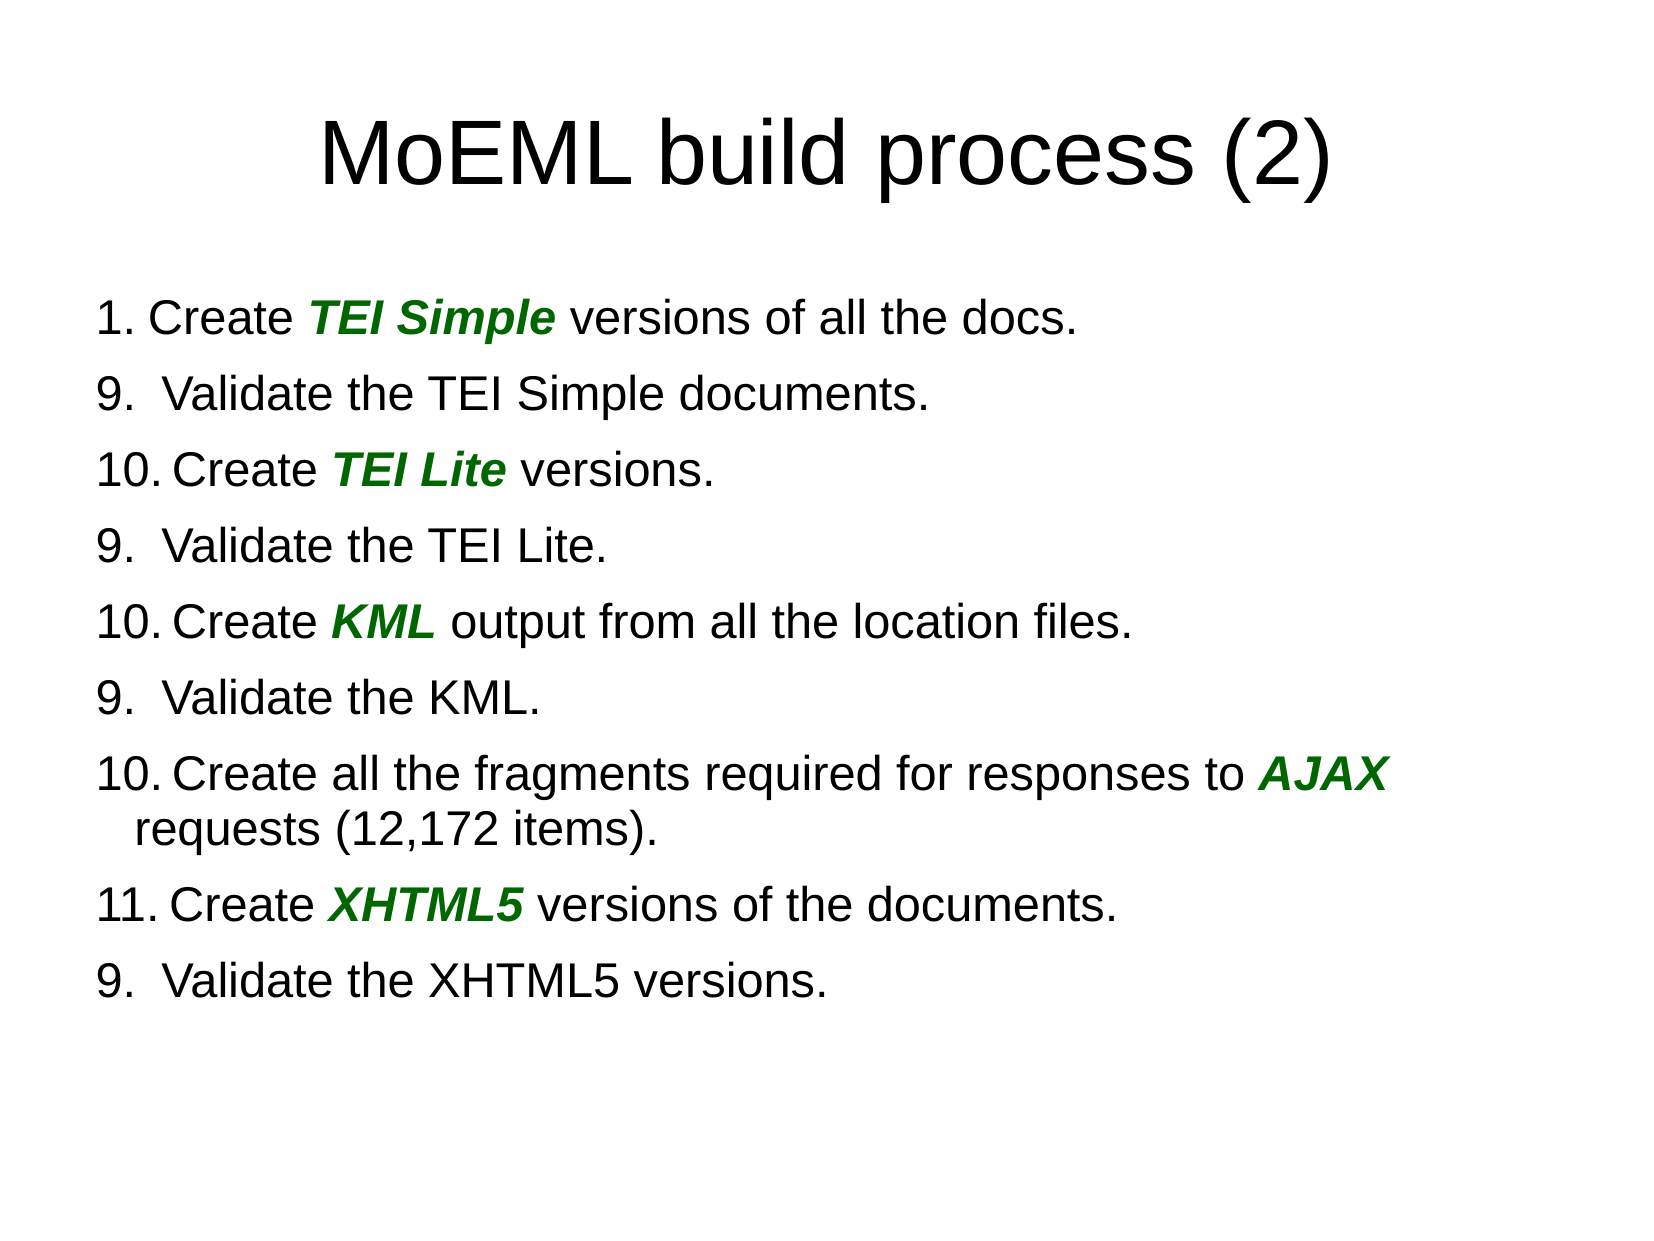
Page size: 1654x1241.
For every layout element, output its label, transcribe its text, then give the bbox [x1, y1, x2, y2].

list Create TEI Simple versions of all the docs. Validate the TEI Simple documents. Create TEI Lite versions. Validate the TEI Lite. Create KML output from all the location files. Validate the KML. Create all the fragments required for responses to AJAX requests (12,172 items). Create XHTML5 versions of the documents. Validate the XHTML5 versions. [82, 290, 1571, 1010]
title MoEML build process (2) [82, 49, 1571, 257]
